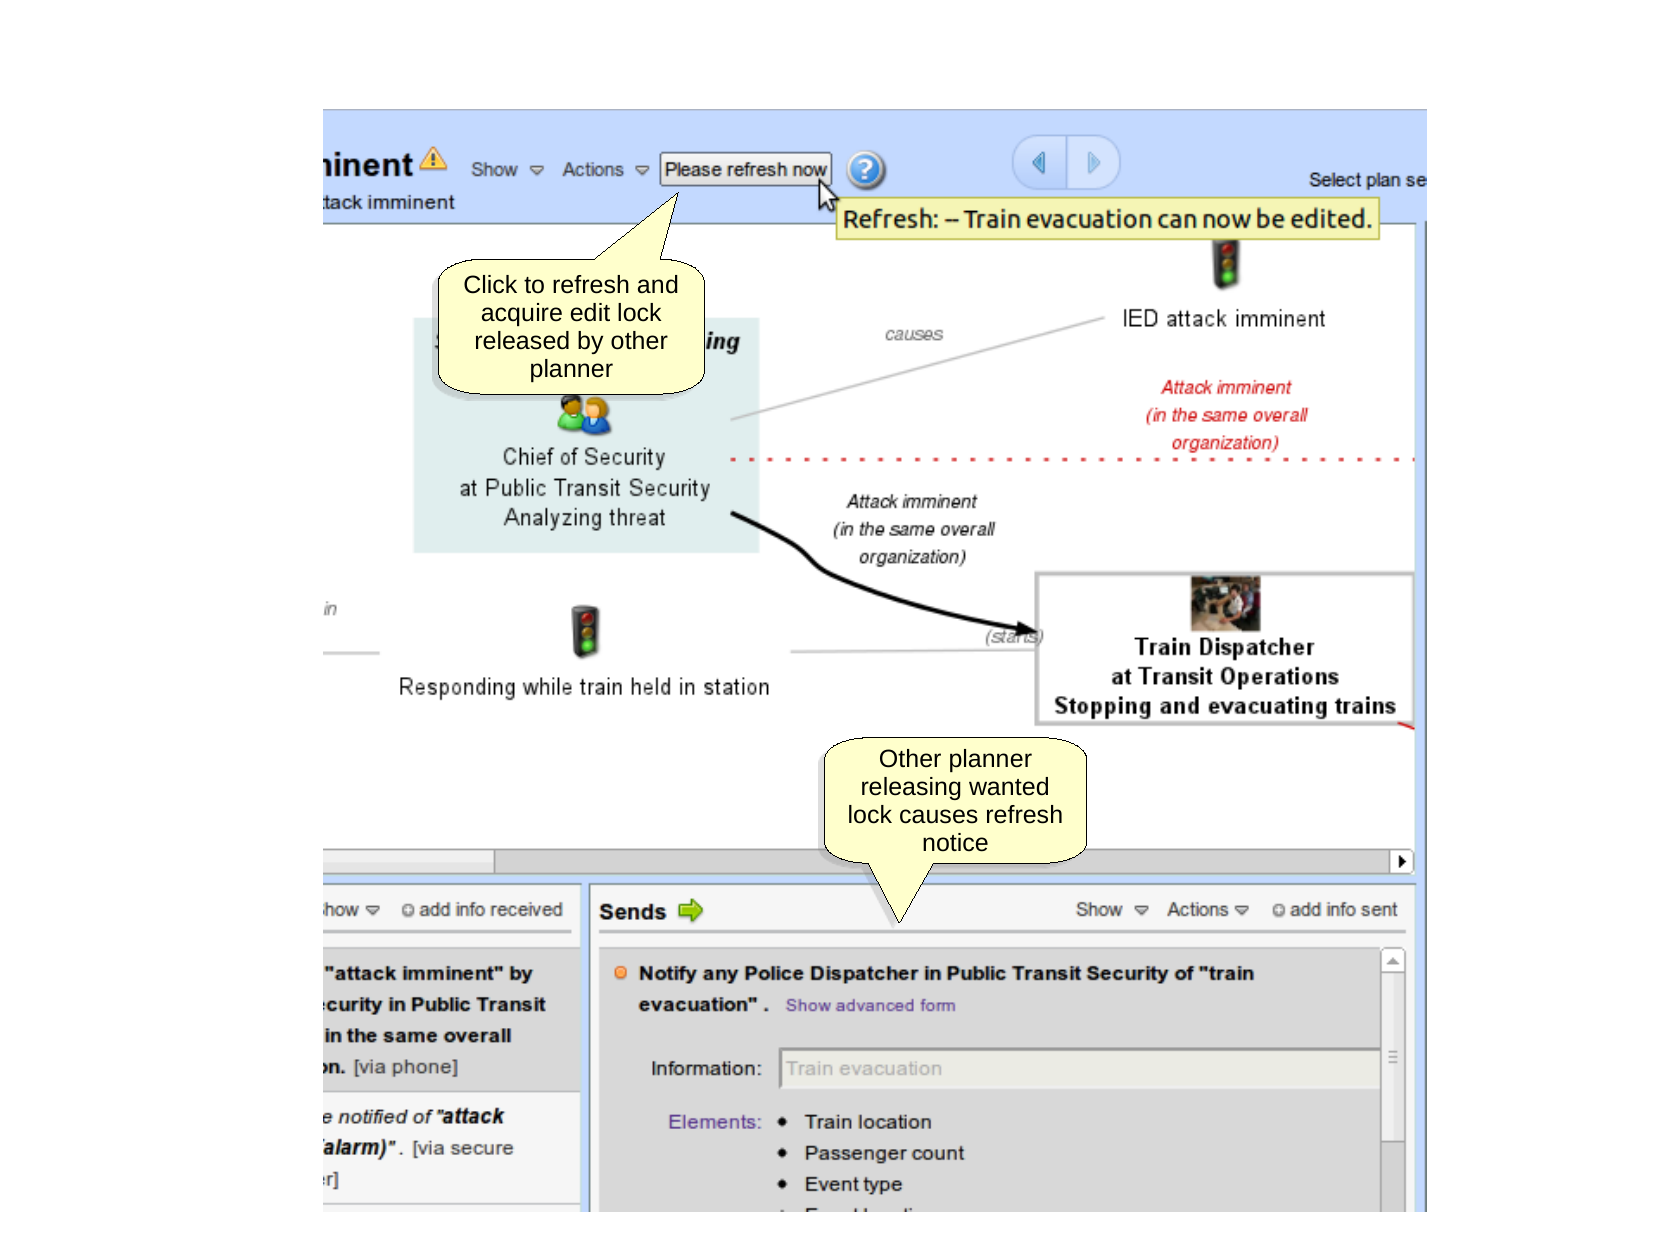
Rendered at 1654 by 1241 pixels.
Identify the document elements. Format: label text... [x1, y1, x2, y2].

text_box Other planner releasing wanted lock causes refresh notice [824, 737, 1087, 923]
text_box Click to refresh and acquire edit lock released by other planner [438, 192, 705, 395]
picture [323, 109, 1427, 1212]
